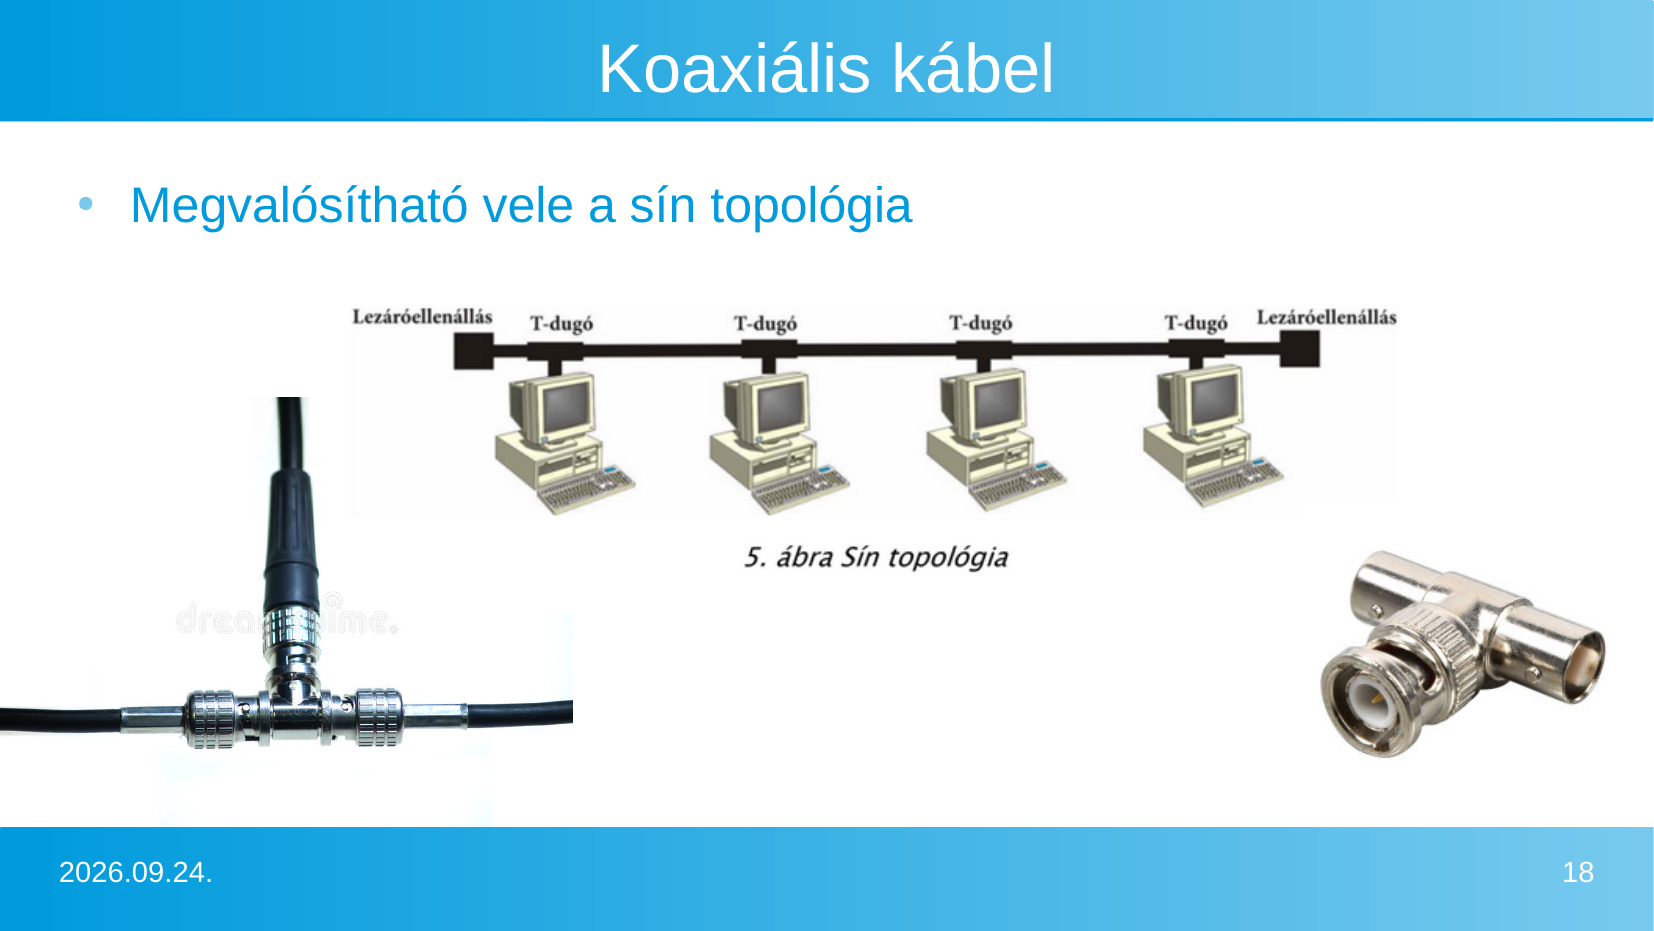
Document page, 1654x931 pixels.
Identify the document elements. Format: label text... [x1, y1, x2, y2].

list Megvalósítható vele a sín topológia [59, 177, 1595, 296]
title Koaxiális kábel [59, 29, 1595, 108]
picture [0, 293, 1620, 827]
